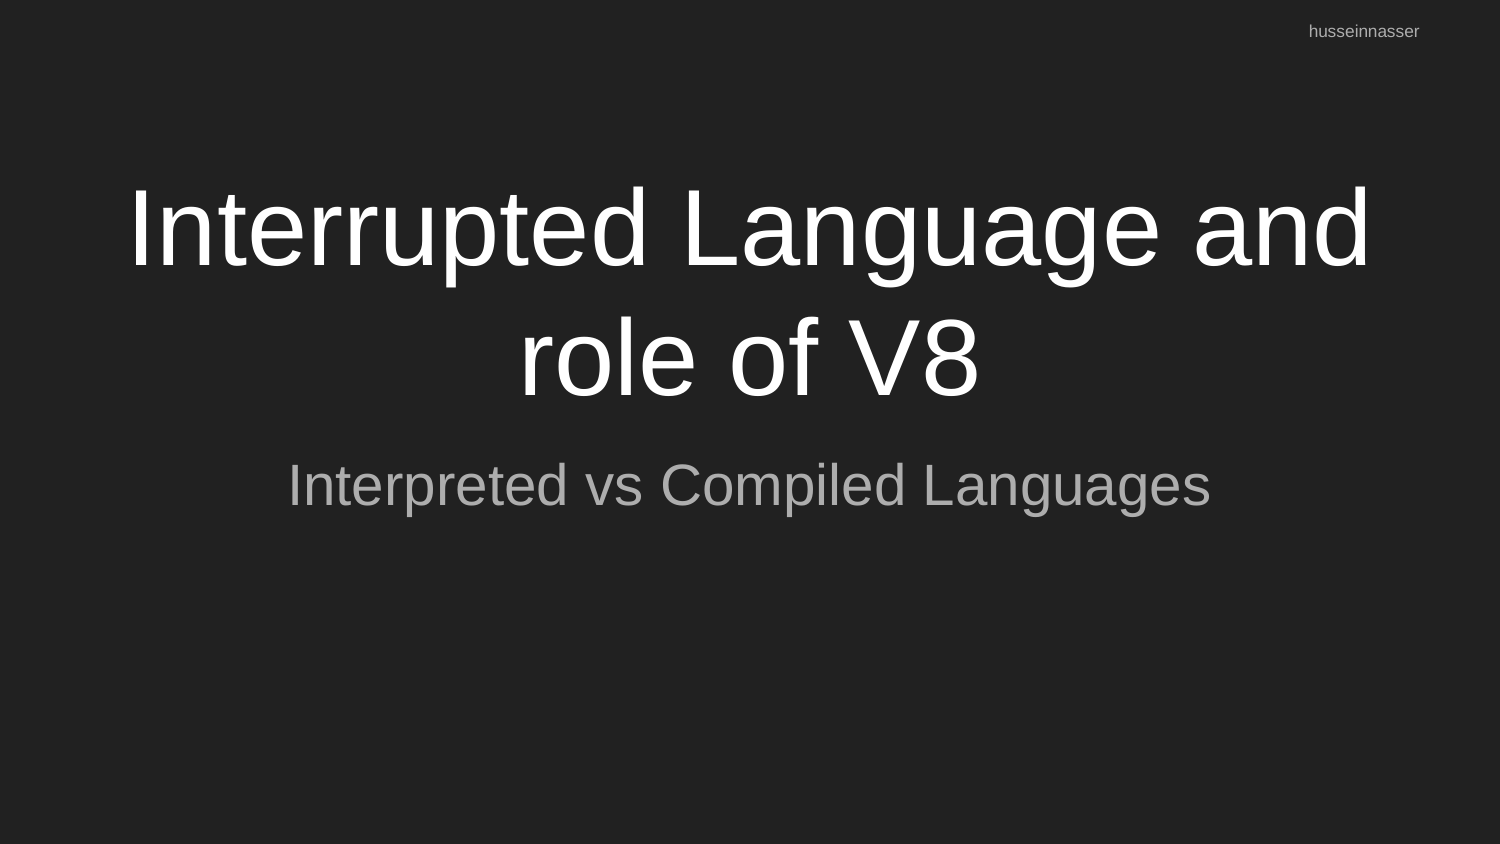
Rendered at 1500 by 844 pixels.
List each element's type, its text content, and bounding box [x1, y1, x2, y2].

title Interrupted Language and role of V8 [51, 95, 1449, 432]
subtitle Interpreted vs Compiled Languages [51, 432, 1449, 563]
subtitle husseinnasser [1236, 11, 1492, 53]
